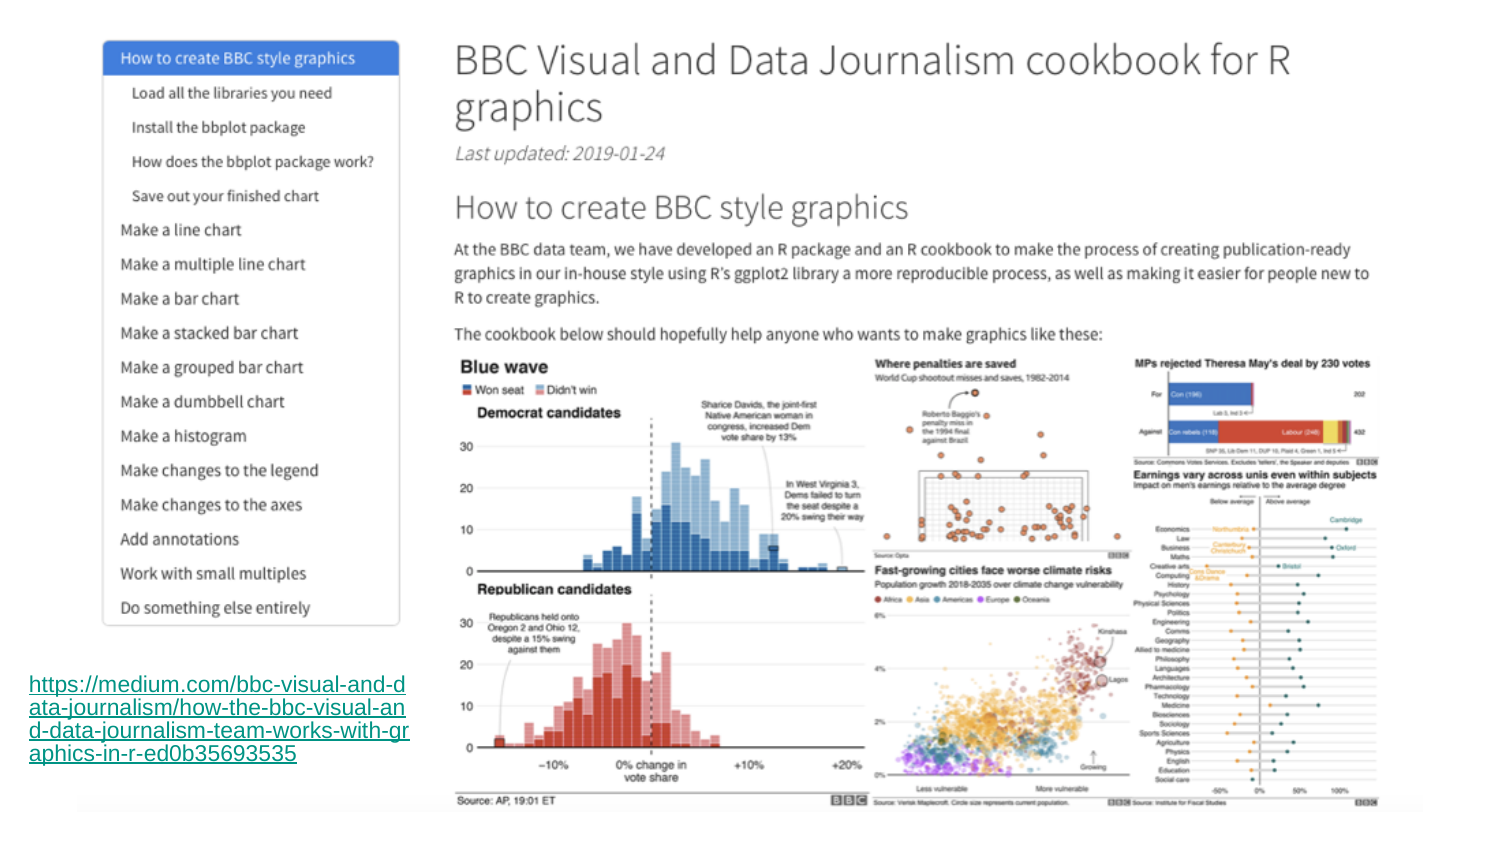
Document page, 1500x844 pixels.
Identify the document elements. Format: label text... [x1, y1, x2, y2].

text_box https://medium.com/bbc-visual-and-data-journalism/how-the-bbc-visual-and-data-journalism-team-works-with-graphics-in-r-ed0b35693535 [13, 654, 432, 833]
picture [77, 17, 1423, 812]
